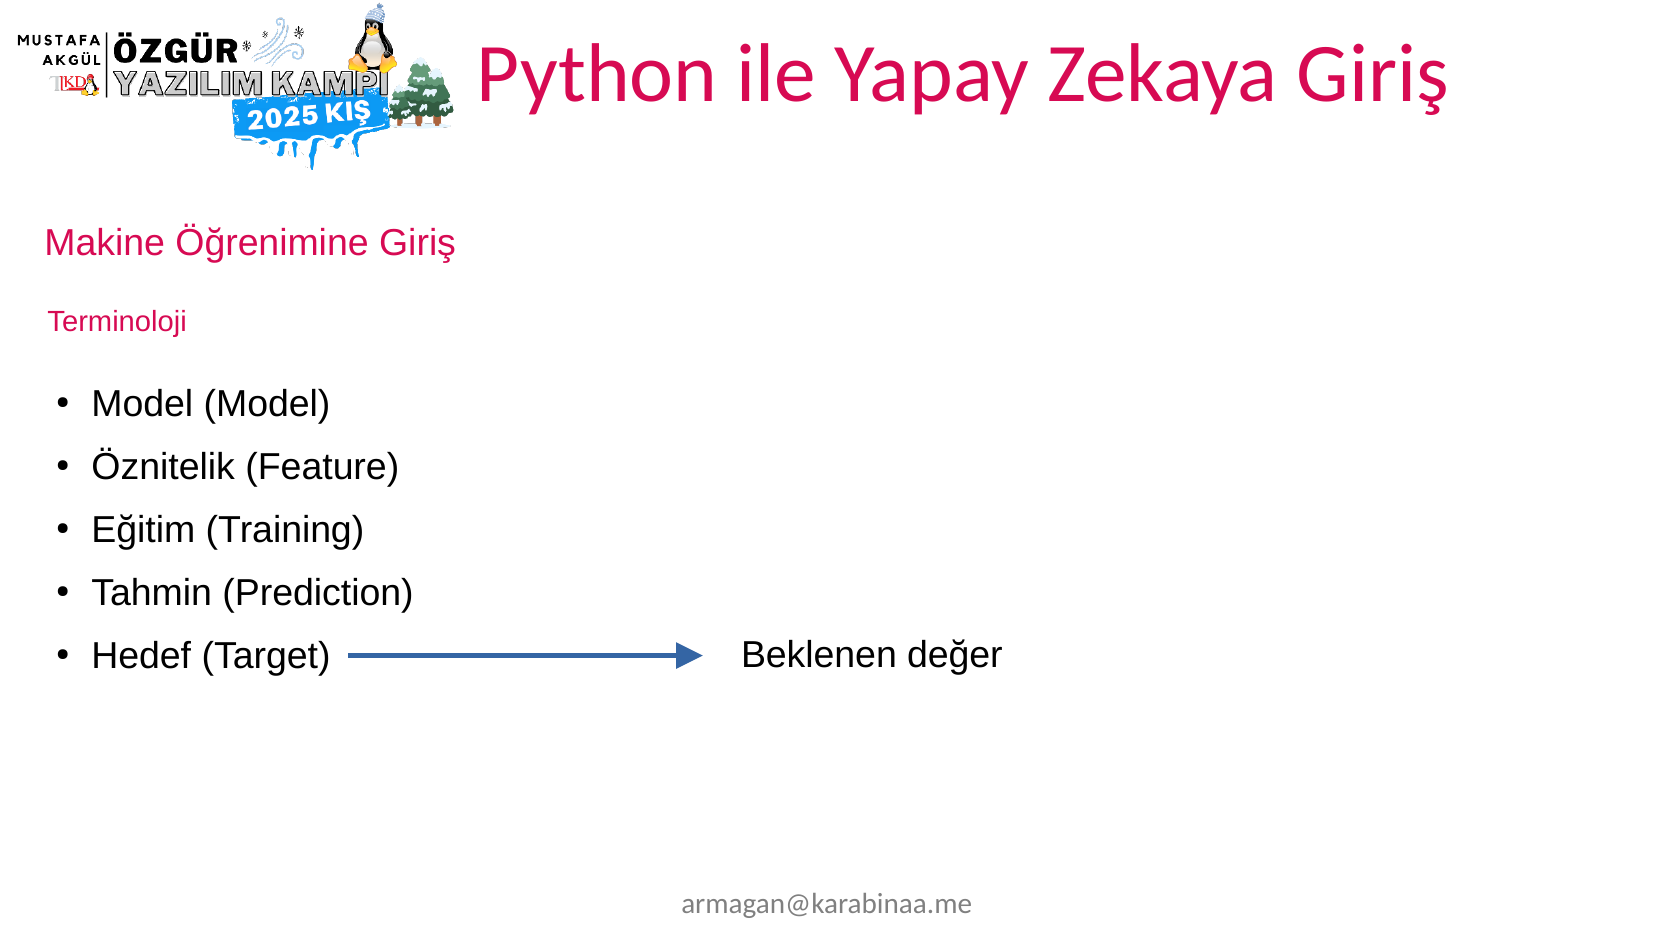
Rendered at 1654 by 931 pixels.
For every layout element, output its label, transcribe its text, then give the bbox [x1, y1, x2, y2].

text_box armagan@karabinaa.me [0, 877, 1654, 928]
text_box Makine Öğrenimine Giriş [29, 213, 854, 271]
text_box Terminoloji [32, 297, 857, 355]
picture [0, 0, 463, 177]
text_box Model (Model) Öznitelik (Feature) Eğitim (Training) Tahmin (Prediction) Hedef (Target) [41, 354, 514, 726]
text_box Python ile Yapay Zekaya Giriş [462, 10, 1654, 126]
text_box Beklenen değer [726, 625, 1406, 686]
